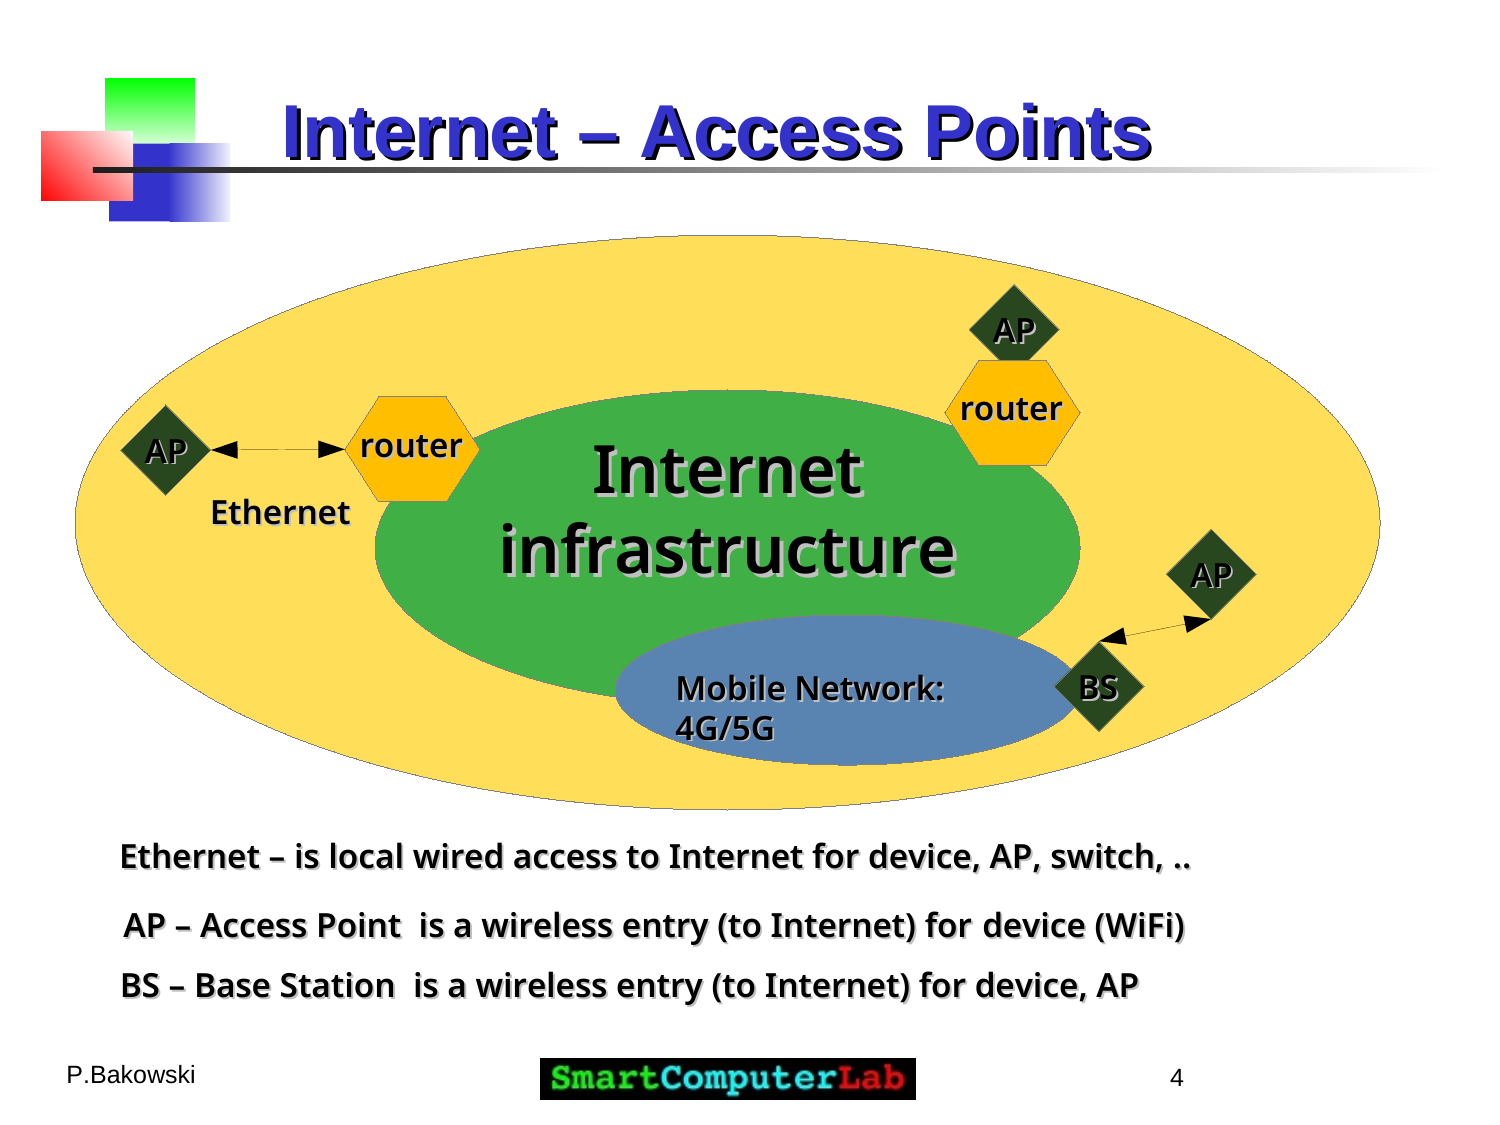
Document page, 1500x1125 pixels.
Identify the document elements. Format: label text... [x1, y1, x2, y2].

text_box Internet infrastructure [465, 420, 991, 605]
text_box BS – Base Station is a wireless entry (to Internet) for device, AP [105, 956, 1201, 1052]
text_box Ethernet [195, 483, 376, 540]
title Internet – Access Points [159, 74, 1276, 180]
text_box Mobile Network: 4G/5G [660, 659, 1068, 715]
text_box AP [1175, 546, 1254, 602]
text_box BS [1062, 658, 1142, 714]
text_box Ethernet – is local wired access to Internet for device, AP, switch, .. [104, 827, 1276, 923]
text_box AP [129, 422, 209, 478]
text_box router [944, 380, 1081, 457]
text_box [75, 235, 1381, 811]
picture [540, 1058, 916, 1100]
text_box AP [978, 301, 1057, 357]
text_box router [344, 416, 481, 494]
text_box AP – Access Point is a wireless entry (to Internet) for device (WiFi) [108, 923, 1246, 957]
